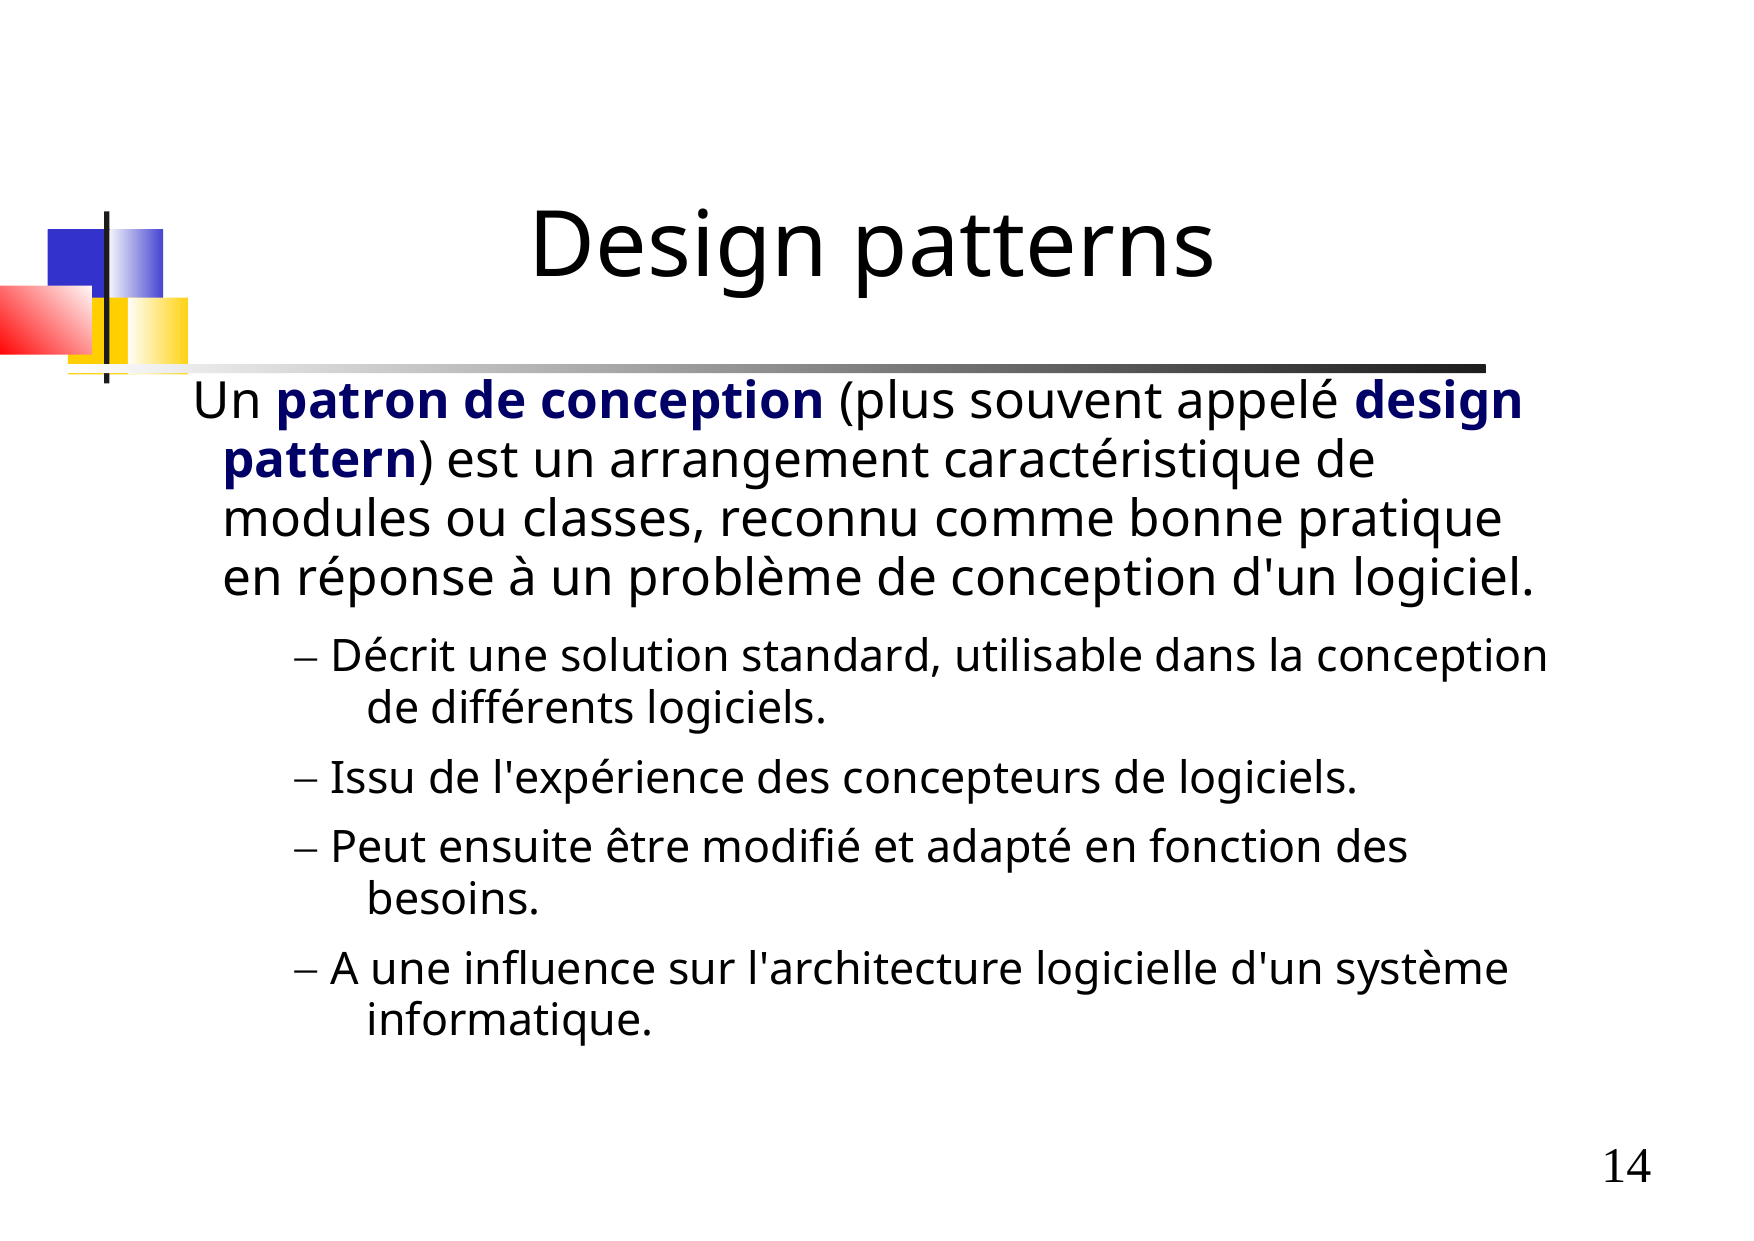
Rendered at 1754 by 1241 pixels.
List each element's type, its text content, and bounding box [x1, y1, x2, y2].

title Design patterns [179, 139, 1567, 351]
list Un patron de conception (plus souvent appelé design pattern) est un arrangement caractéristique de modules ou classes, reconnu comme bonne pratique en réponse à un problème de conception d'un logiciel. Décrit une solution standard, utilisable dans la conception de différents logiciels. Issu de l'expérience des concepteurs de logiciels. Peut ensuite être modifié et adapté en fonction des besoins. A une influence sur l'architecture logicielle d'un système informatique. [179, 371, 1567, 1091]
